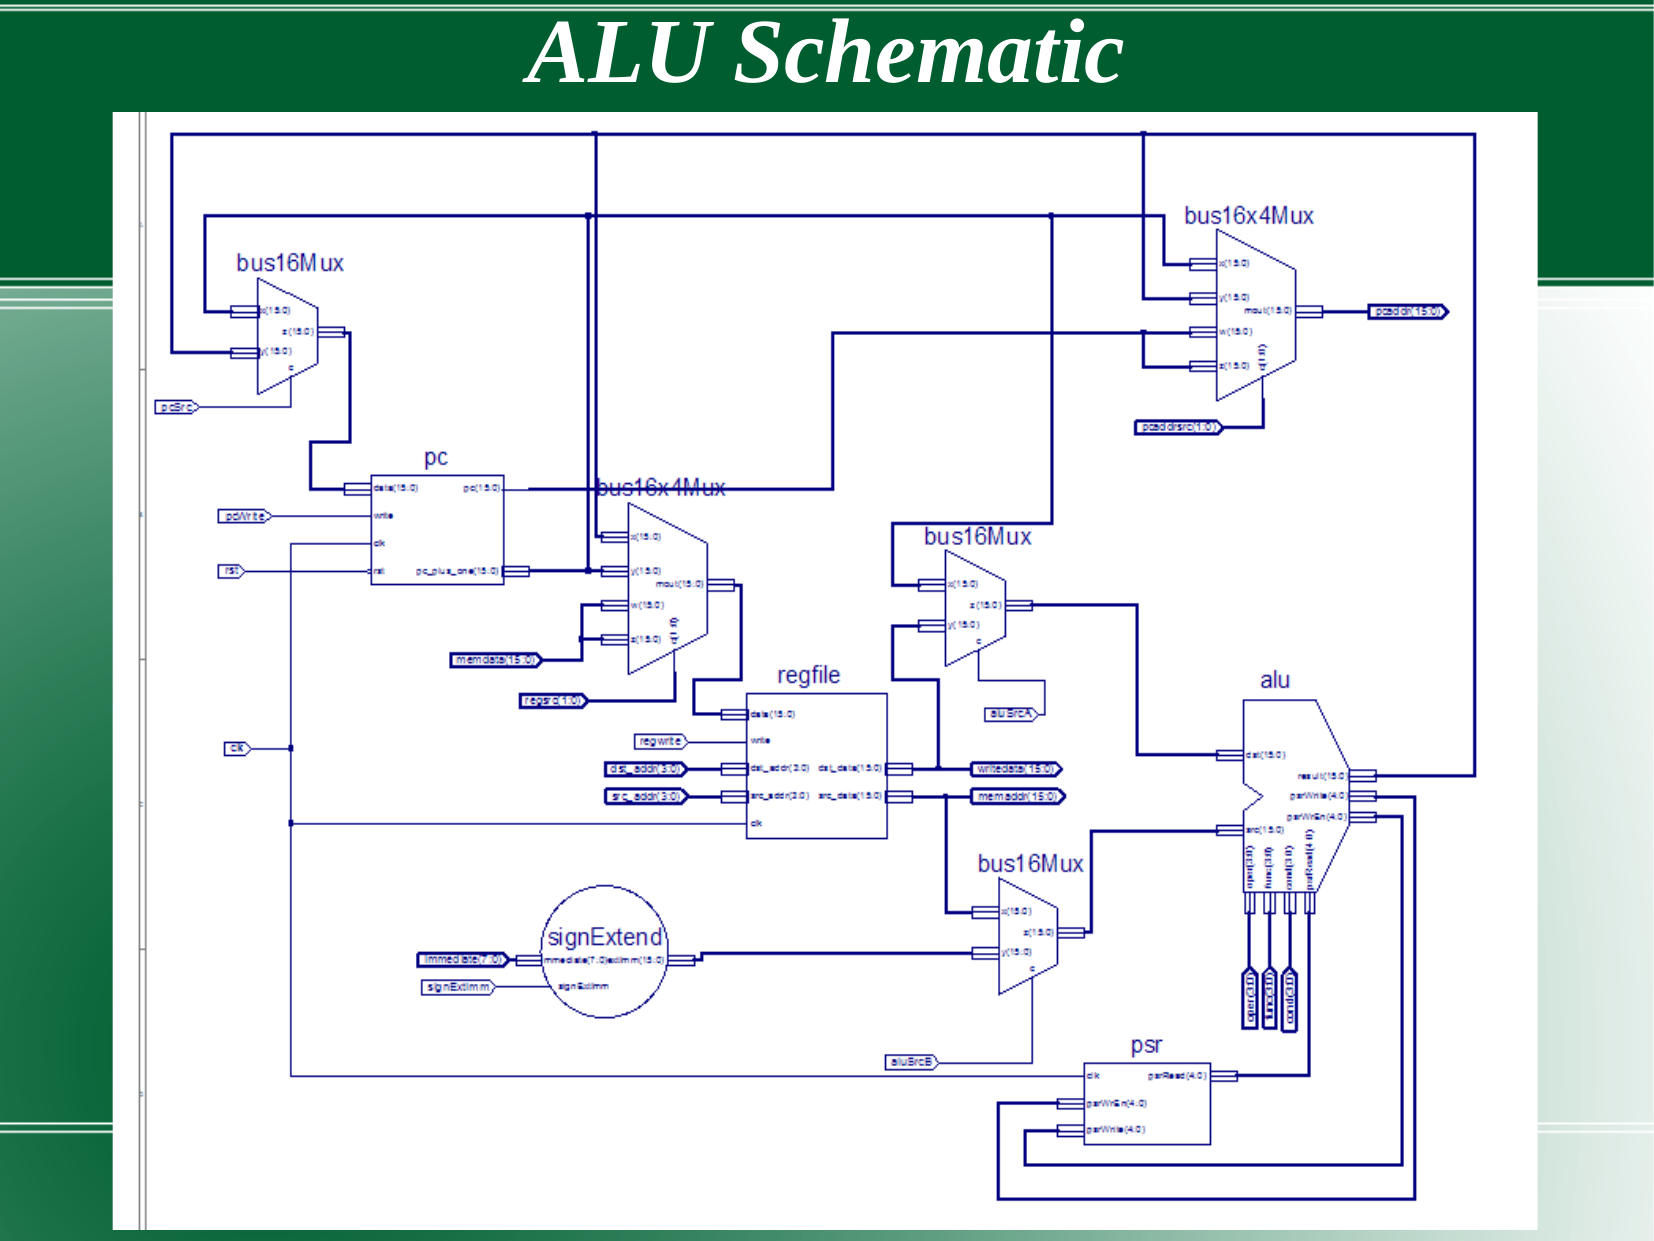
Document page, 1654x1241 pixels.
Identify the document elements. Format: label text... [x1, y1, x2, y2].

title ALU Schematic [82, 0, 1571, 306]
picture [0, 0, 1654, 1241]
